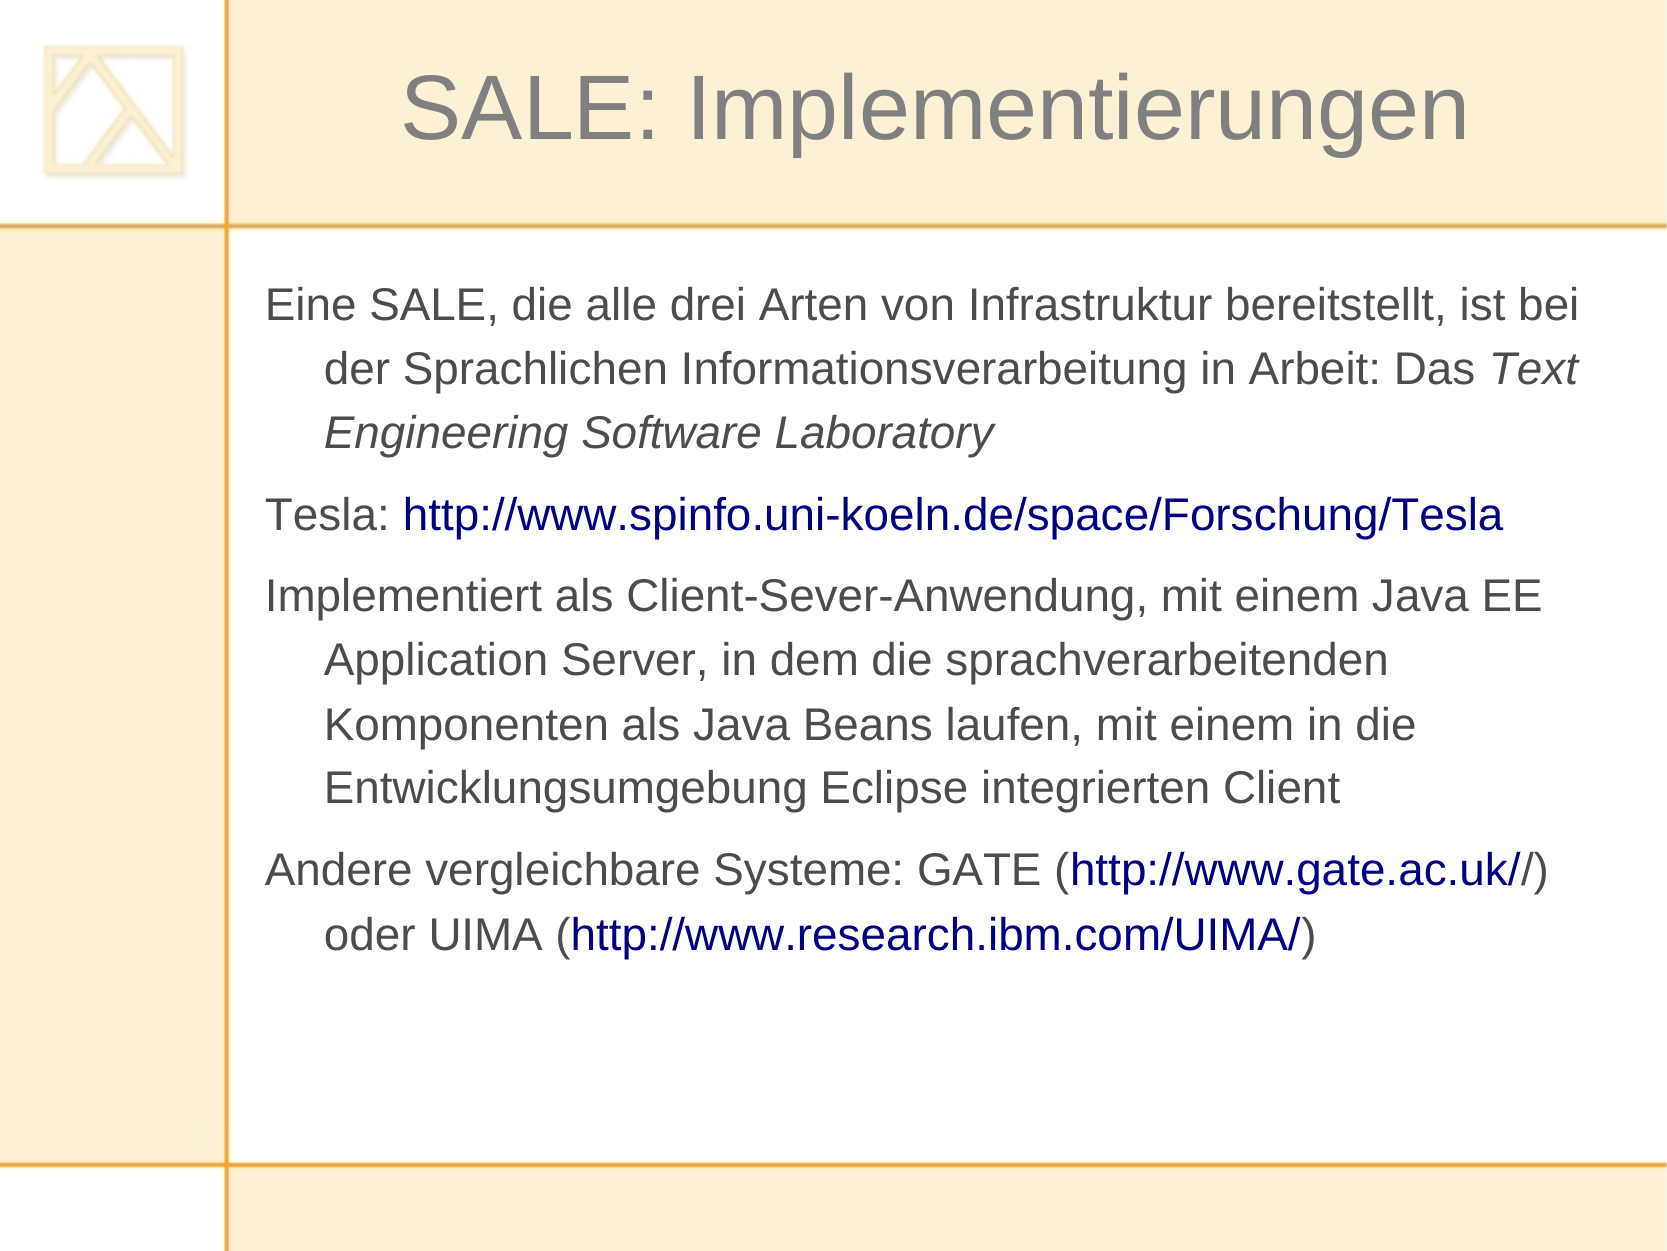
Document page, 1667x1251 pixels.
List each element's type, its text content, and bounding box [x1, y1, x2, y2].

list Eine SALE, die alle drei Arten von Infrastruktur bereitstellt, ist bei der Sprachlichen Informationsverarbeitung in Arbeit: Das Text Engineering Software Laboratory Tesla: http://www.spinfo.uni-koeln.de/space/Forschung/Tesla Implementiert als Client-Sever-Anwendung, mit einem Java EE Application Server, in dem die sprachverarbeitenden Komponenten als Java Beans laufen, mit einem in die Entwicklungsumgebung Eclipse integrierten Client Andere vergleichbare Systeme: GATE (http://www.gate.ac.uk//) oder UIMA (http://www.research.ibm.com/UIMA/) [236, 265, 1625, 991]
picture [0, 0, 1667, 1251]
title SALE: Implementierungen [265, 5, 1608, 214]
